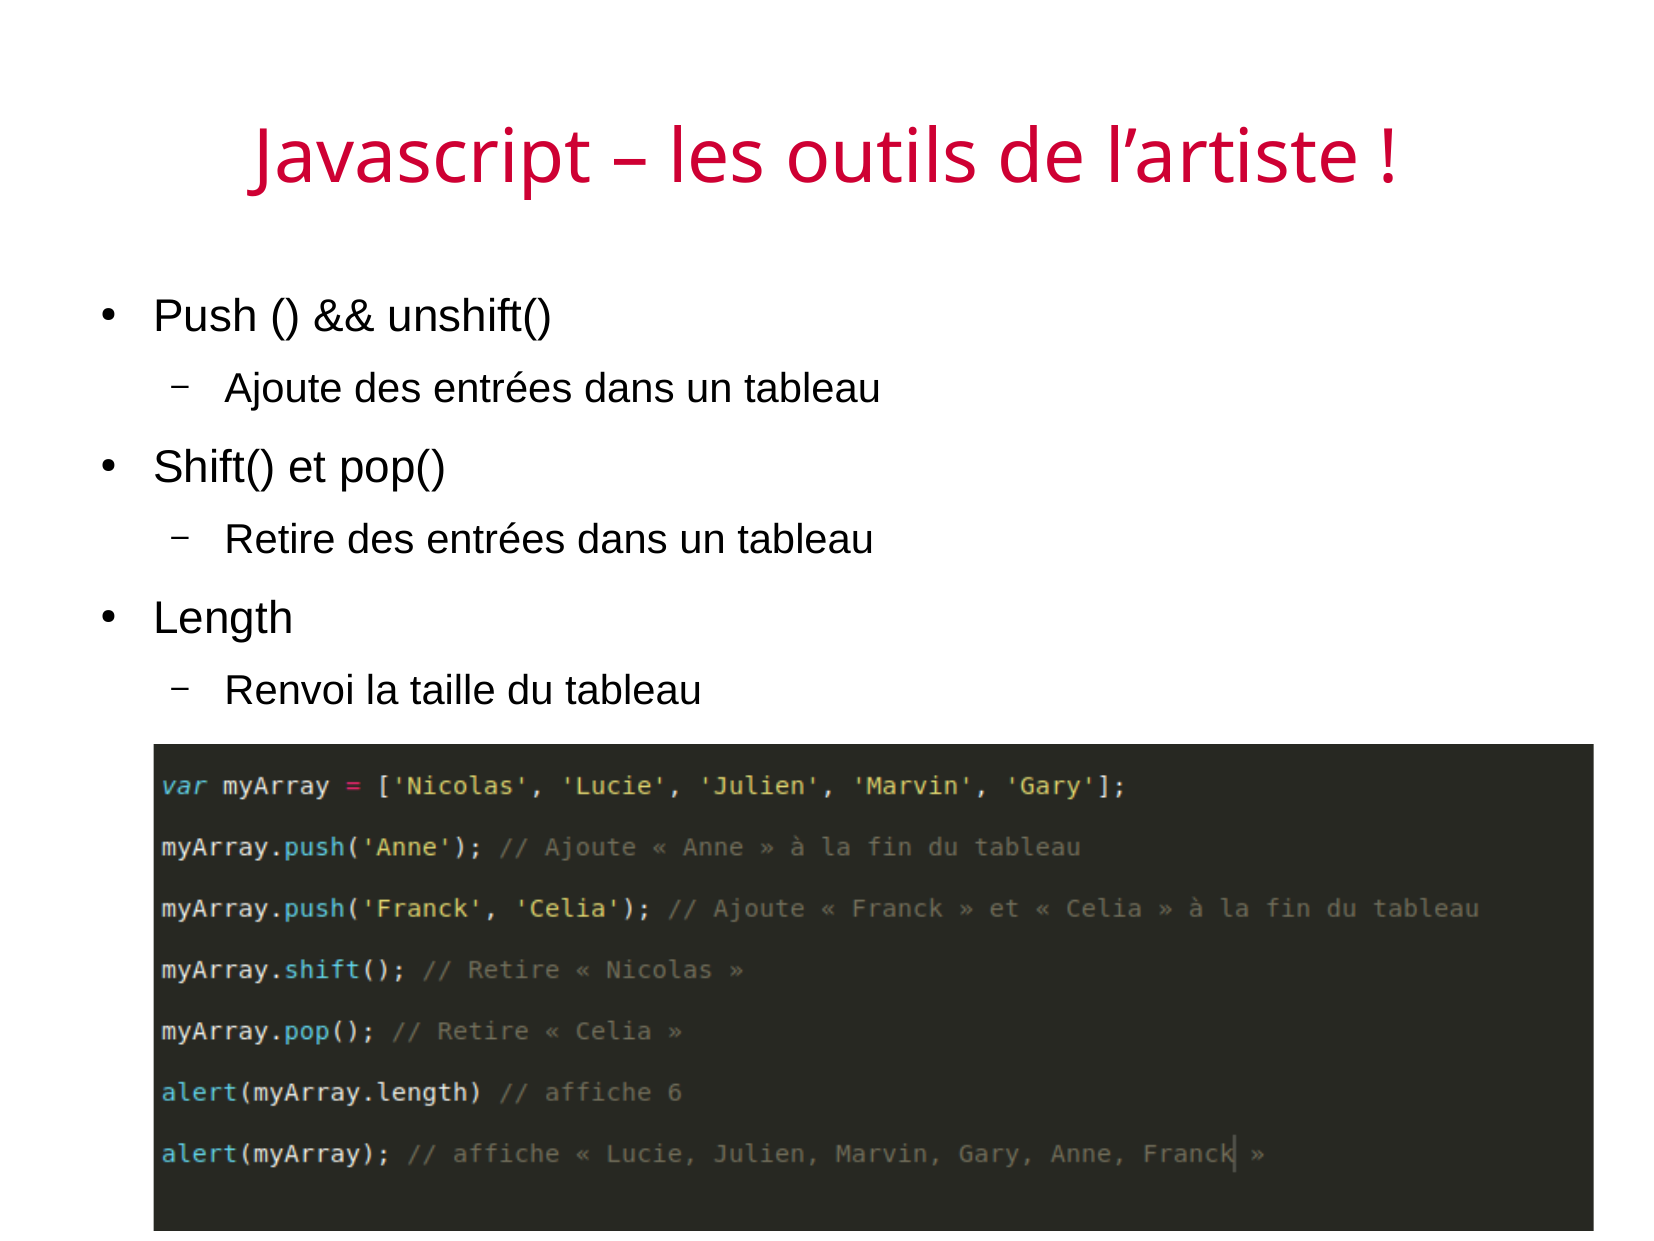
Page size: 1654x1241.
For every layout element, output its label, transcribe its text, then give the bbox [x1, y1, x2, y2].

list Push () && unshift() Ajoute des entrées dans un tableau Shift() et pop() Retire des entrées dans un tableau Length Renvoi la taille du tableau [82, 290, 1571, 1010]
title Javascript – les outils de l’artiste ! [82, 49, 1571, 257]
picture [153, 744, 1594, 1231]
